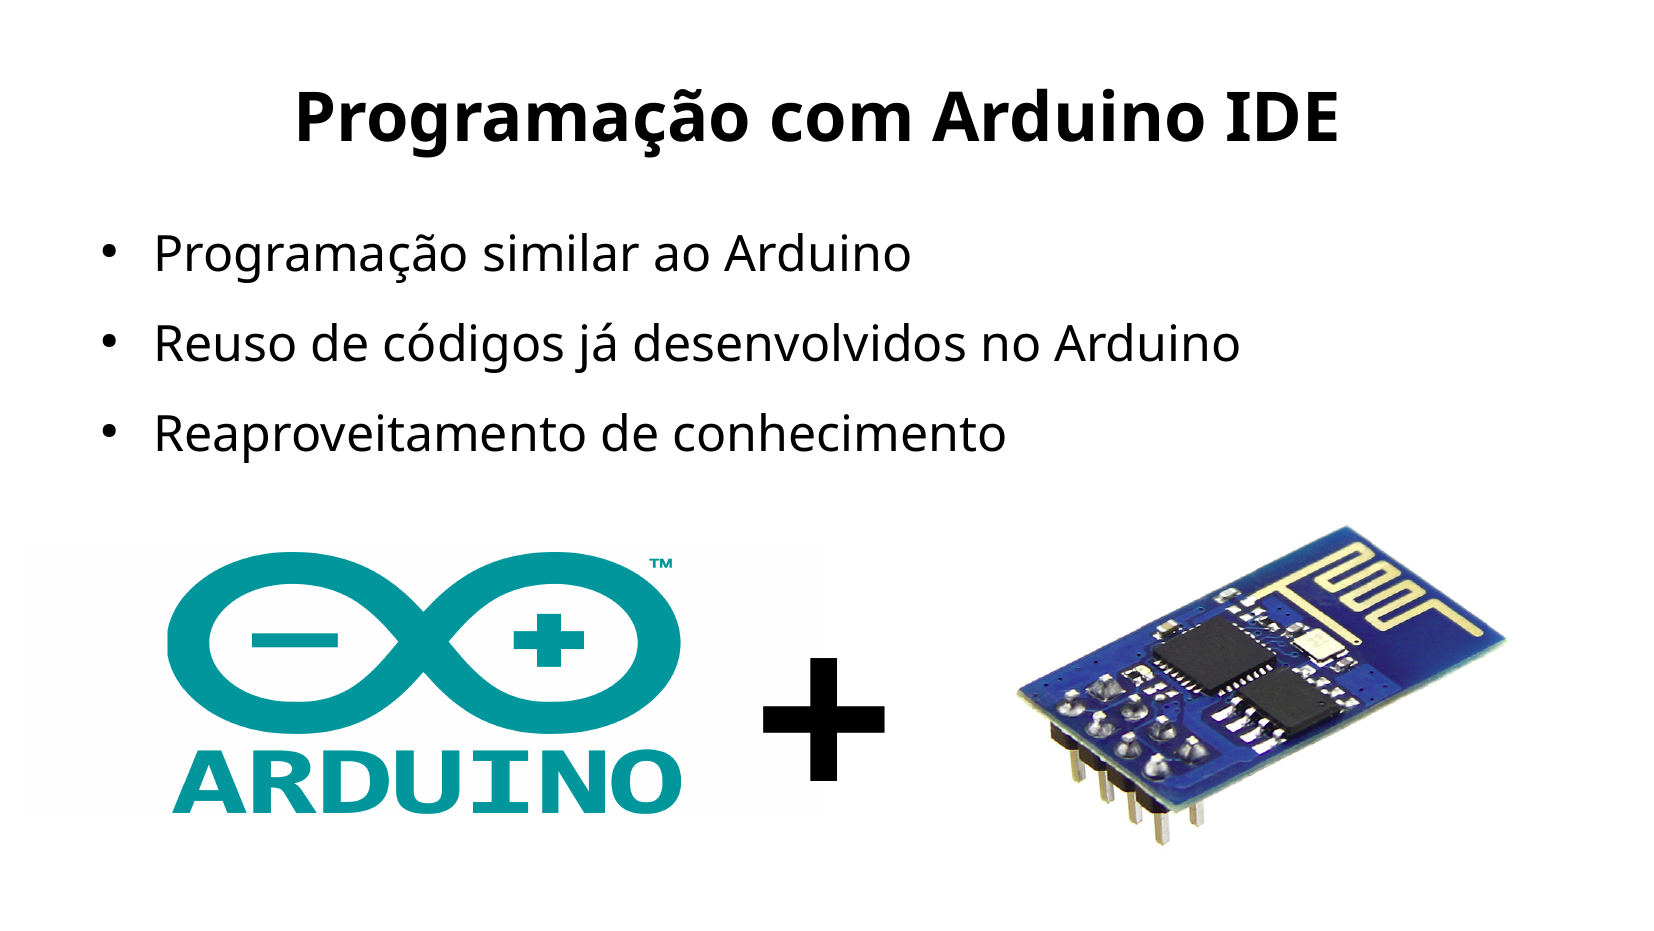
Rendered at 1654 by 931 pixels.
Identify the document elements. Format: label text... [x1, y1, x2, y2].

list Programação similar ao Arduino Reuso de códigos já desenvolvidos no Arduino Reaproveitamento de conhecimento [82, 217, 1571, 574]
title Programação com Arduino IDE [82, 37, 1571, 193]
picture [23, 549, 825, 817]
text_box + [738, 574, 909, 860]
picture [909, 487, 1603, 877]
